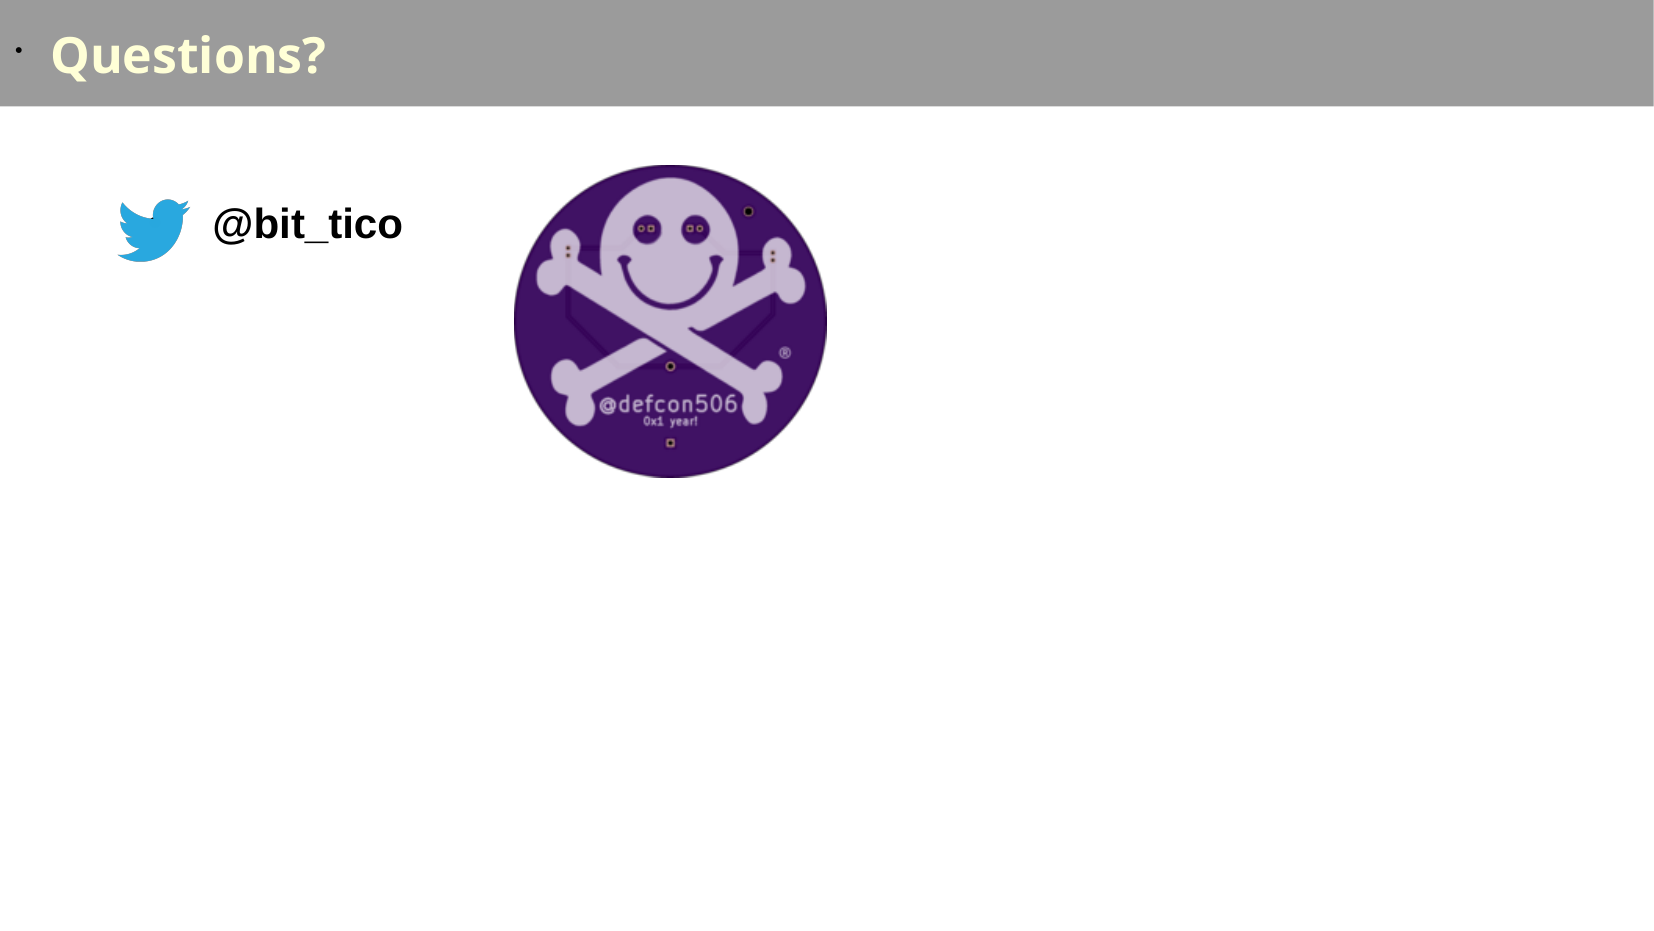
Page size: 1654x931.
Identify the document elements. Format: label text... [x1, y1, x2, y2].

list @bit_tico [129, 200, 438, 331]
picture [514, 165, 827, 478]
title Questions? [0, 0, 1654, 107]
picture [71, 165, 237, 296]
